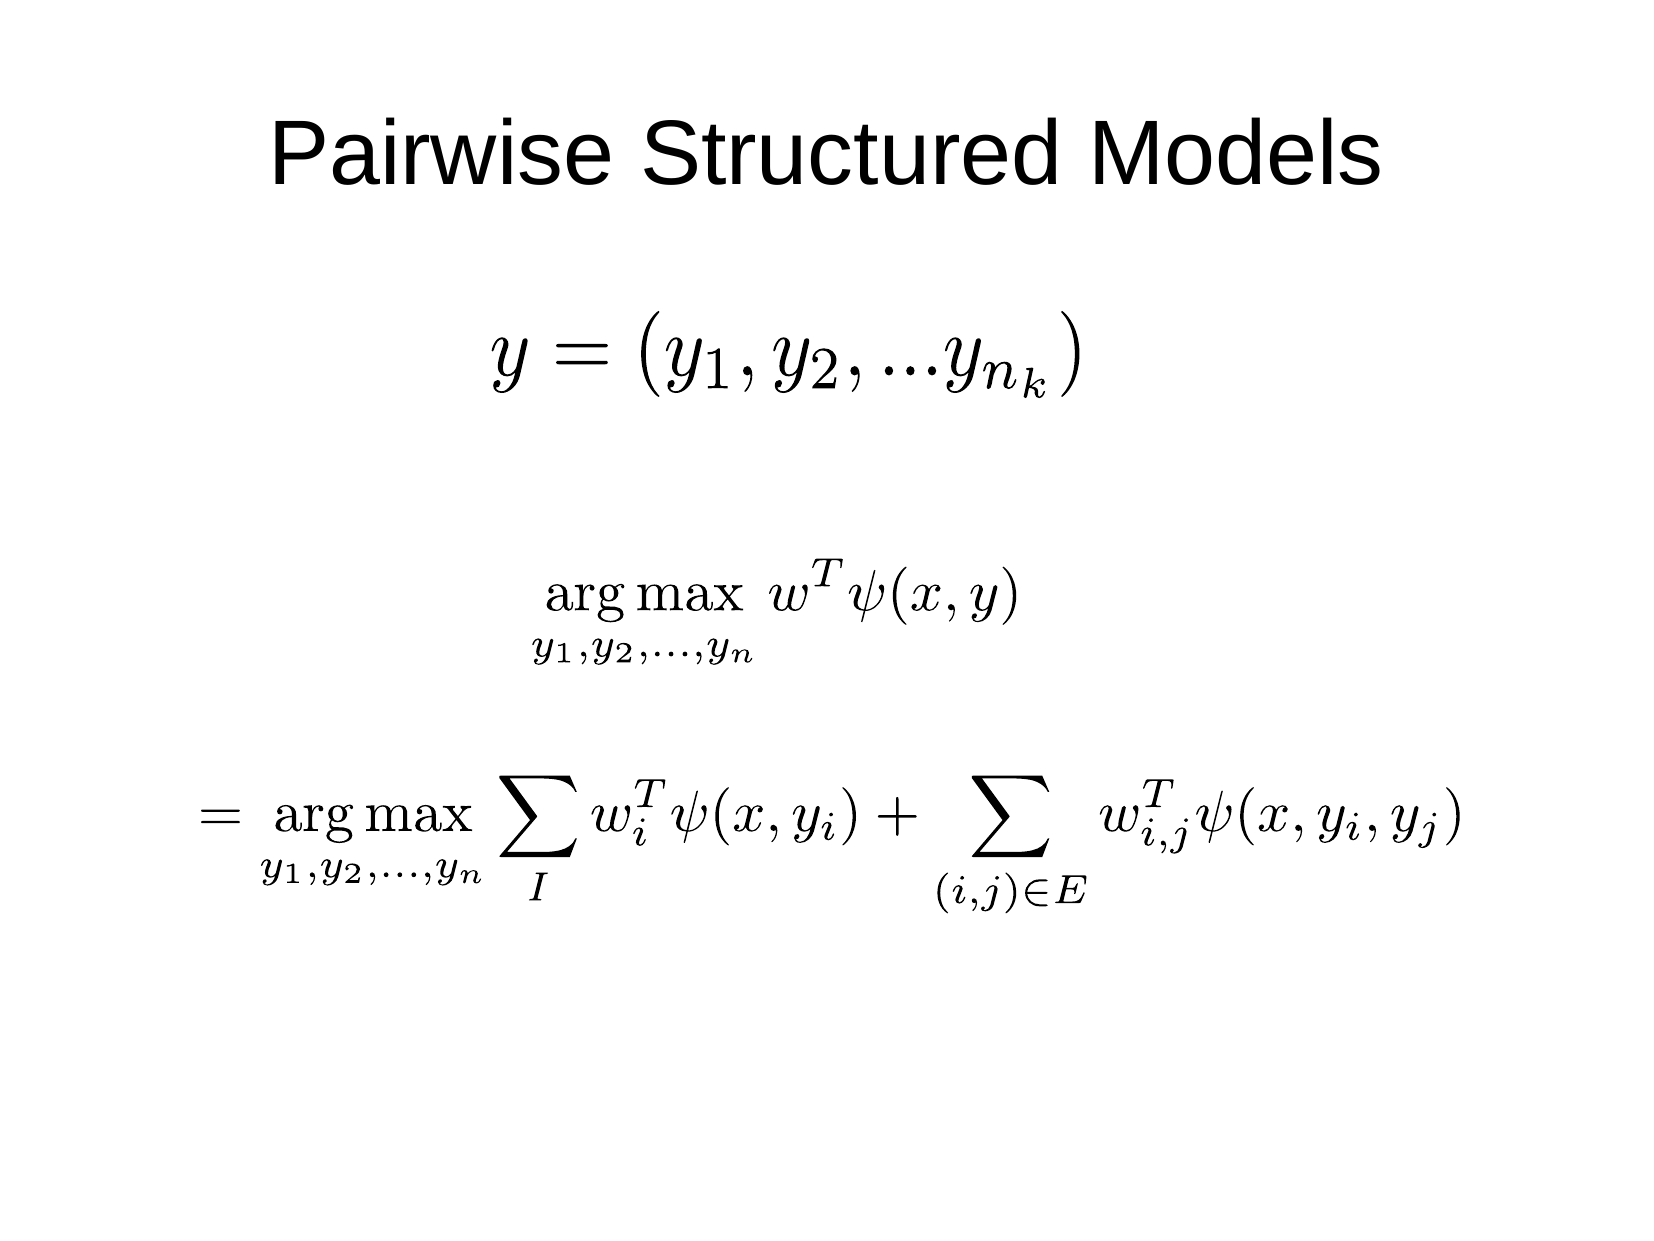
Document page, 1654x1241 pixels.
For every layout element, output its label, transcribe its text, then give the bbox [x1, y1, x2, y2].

text_box [489, 310, 1087, 399]
text_box [530, 558, 1023, 665]
text_box [197, 769, 1466, 914]
title Pairwise Structured Models [82, 49, 1571, 257]
